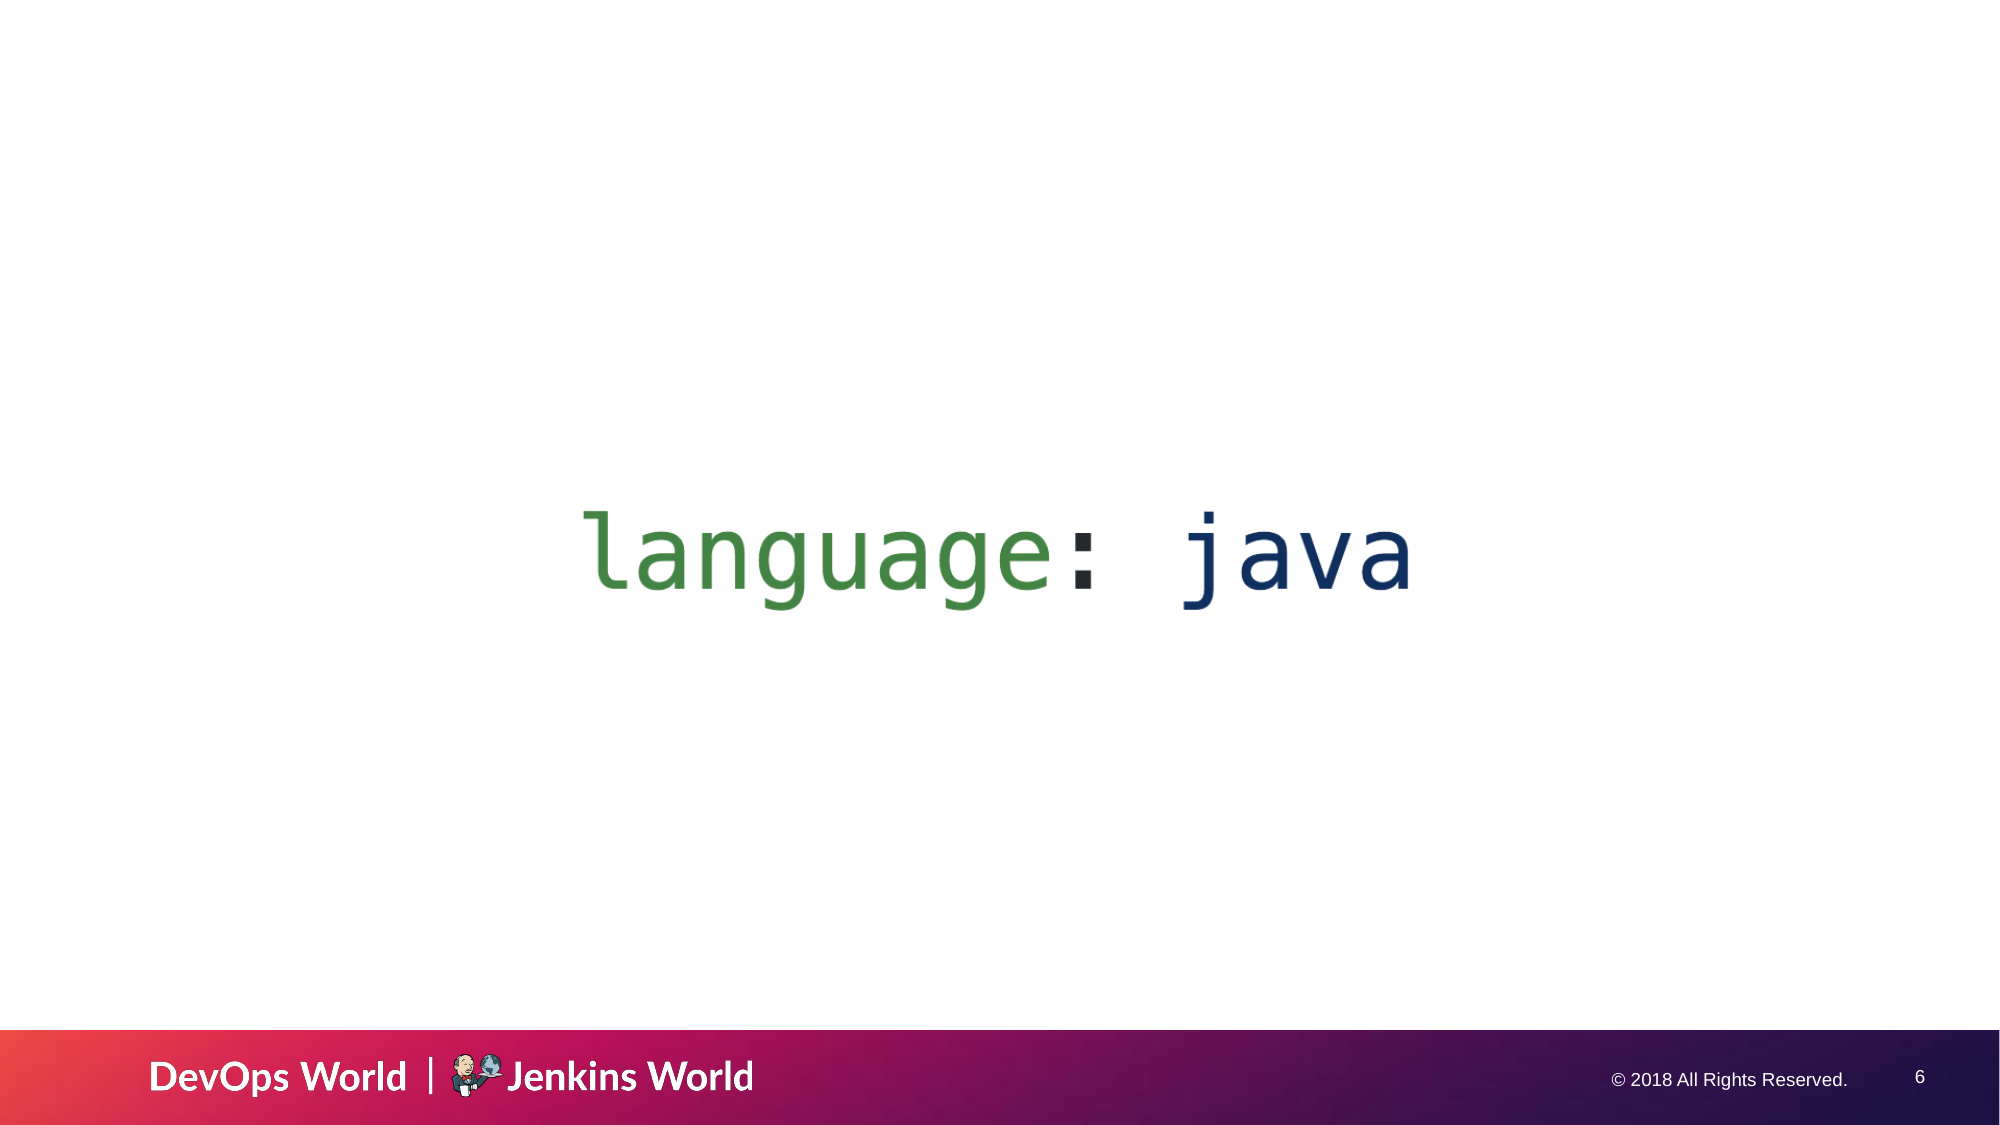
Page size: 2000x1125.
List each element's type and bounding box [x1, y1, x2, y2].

picture [562, 492, 1438, 633]
picture [0, 1030, 2000, 1125]
